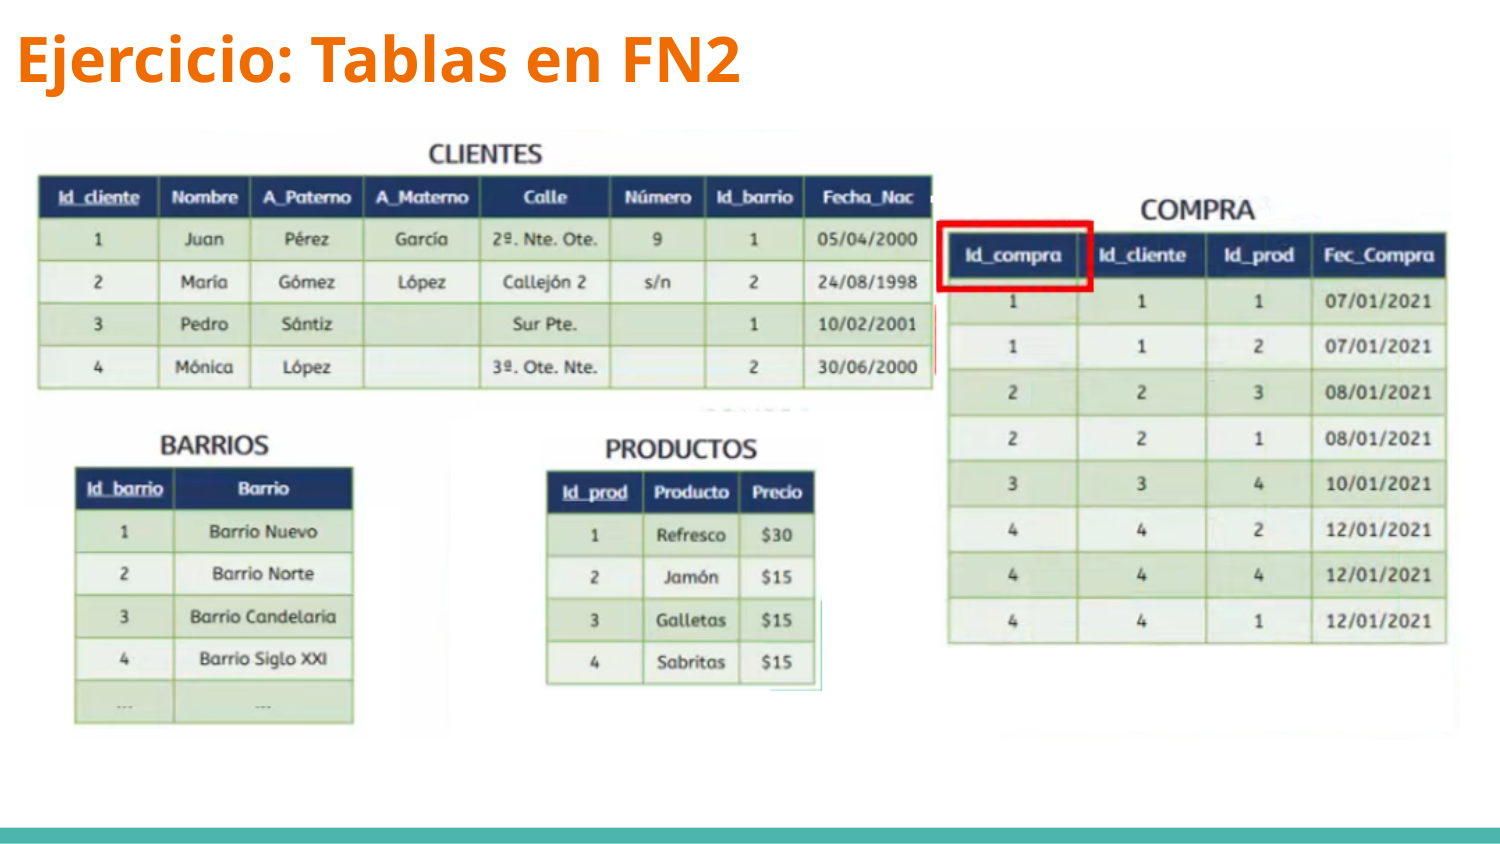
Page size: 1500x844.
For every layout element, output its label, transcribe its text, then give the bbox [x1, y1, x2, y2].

picture [23, 129, 1460, 740]
title Ejercicio: Tablas en FN2 [0, 0, 1398, 116]
